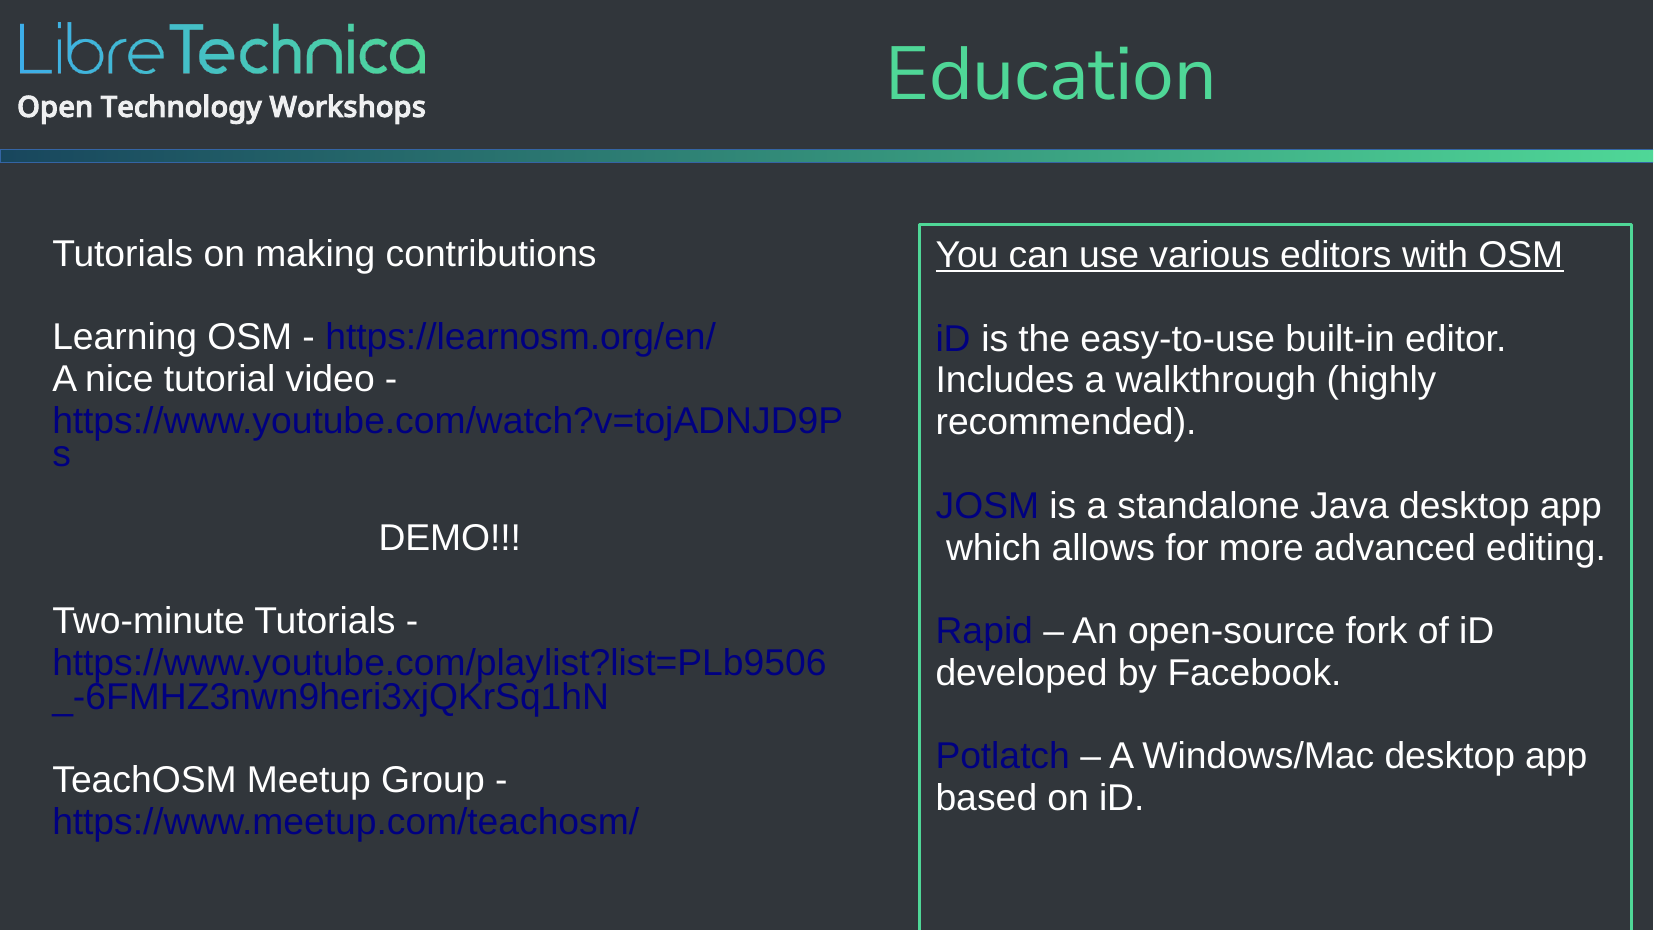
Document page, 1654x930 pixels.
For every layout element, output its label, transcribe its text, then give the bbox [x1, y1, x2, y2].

text_box [0, 149, 1653, 163]
picture [20, 22, 425, 75]
title Open Technology Workshops [0, 69, 447, 138]
text_box You can use various editors with OSM iD is the easy-to-use built-in editor. Includes a walkthrough (highly recommended). JOSM is a standalone Java desktop app which allows for more advanced editing. Rapid – An open-source fork of iD developed by Facebook. Potlatch – A Windows/Mac desktop app based on iD. [919, 224, 1632, 930]
text_box Tutorials on making contributions Learning OSM - https://learnosm.org/en/ A nice tutorial video - https://www.youtube.com/watch?v=tojADNJD9Ps DEMO!!! Two-minute Tutorials - https://www.youtube.com/playlist?list=PLb9506_-6FMHZ3nwn9heri3xjQKrSq1hN TeachOSM Meetup Group - https://www.meetup.com/teachosm/ [37, 224, 863, 930]
text_box Education [449, 0, 1653, 151]
